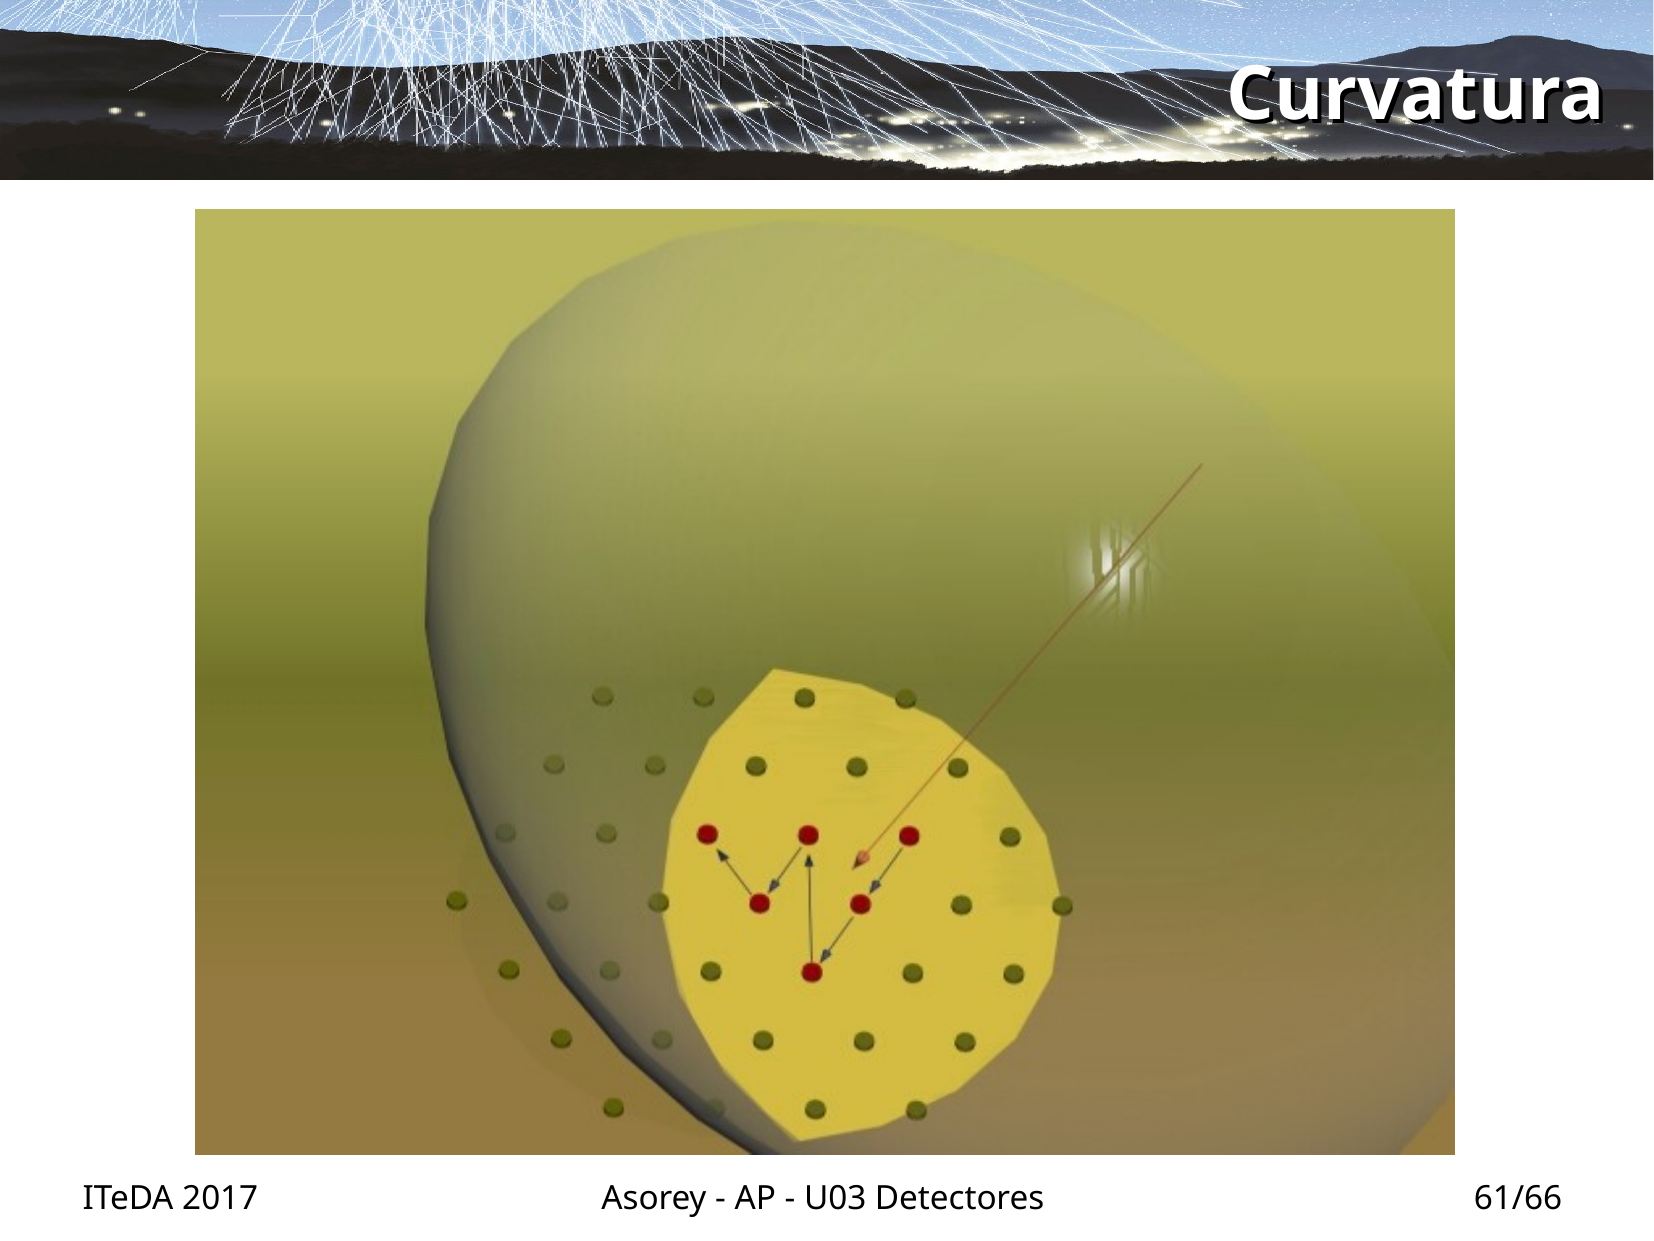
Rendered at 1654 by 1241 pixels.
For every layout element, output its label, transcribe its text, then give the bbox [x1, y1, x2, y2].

picture [0, 0, 1654, 180]
picture [195, 209, 1455, 1156]
title Curvatura [45, 15, 1606, 166]
